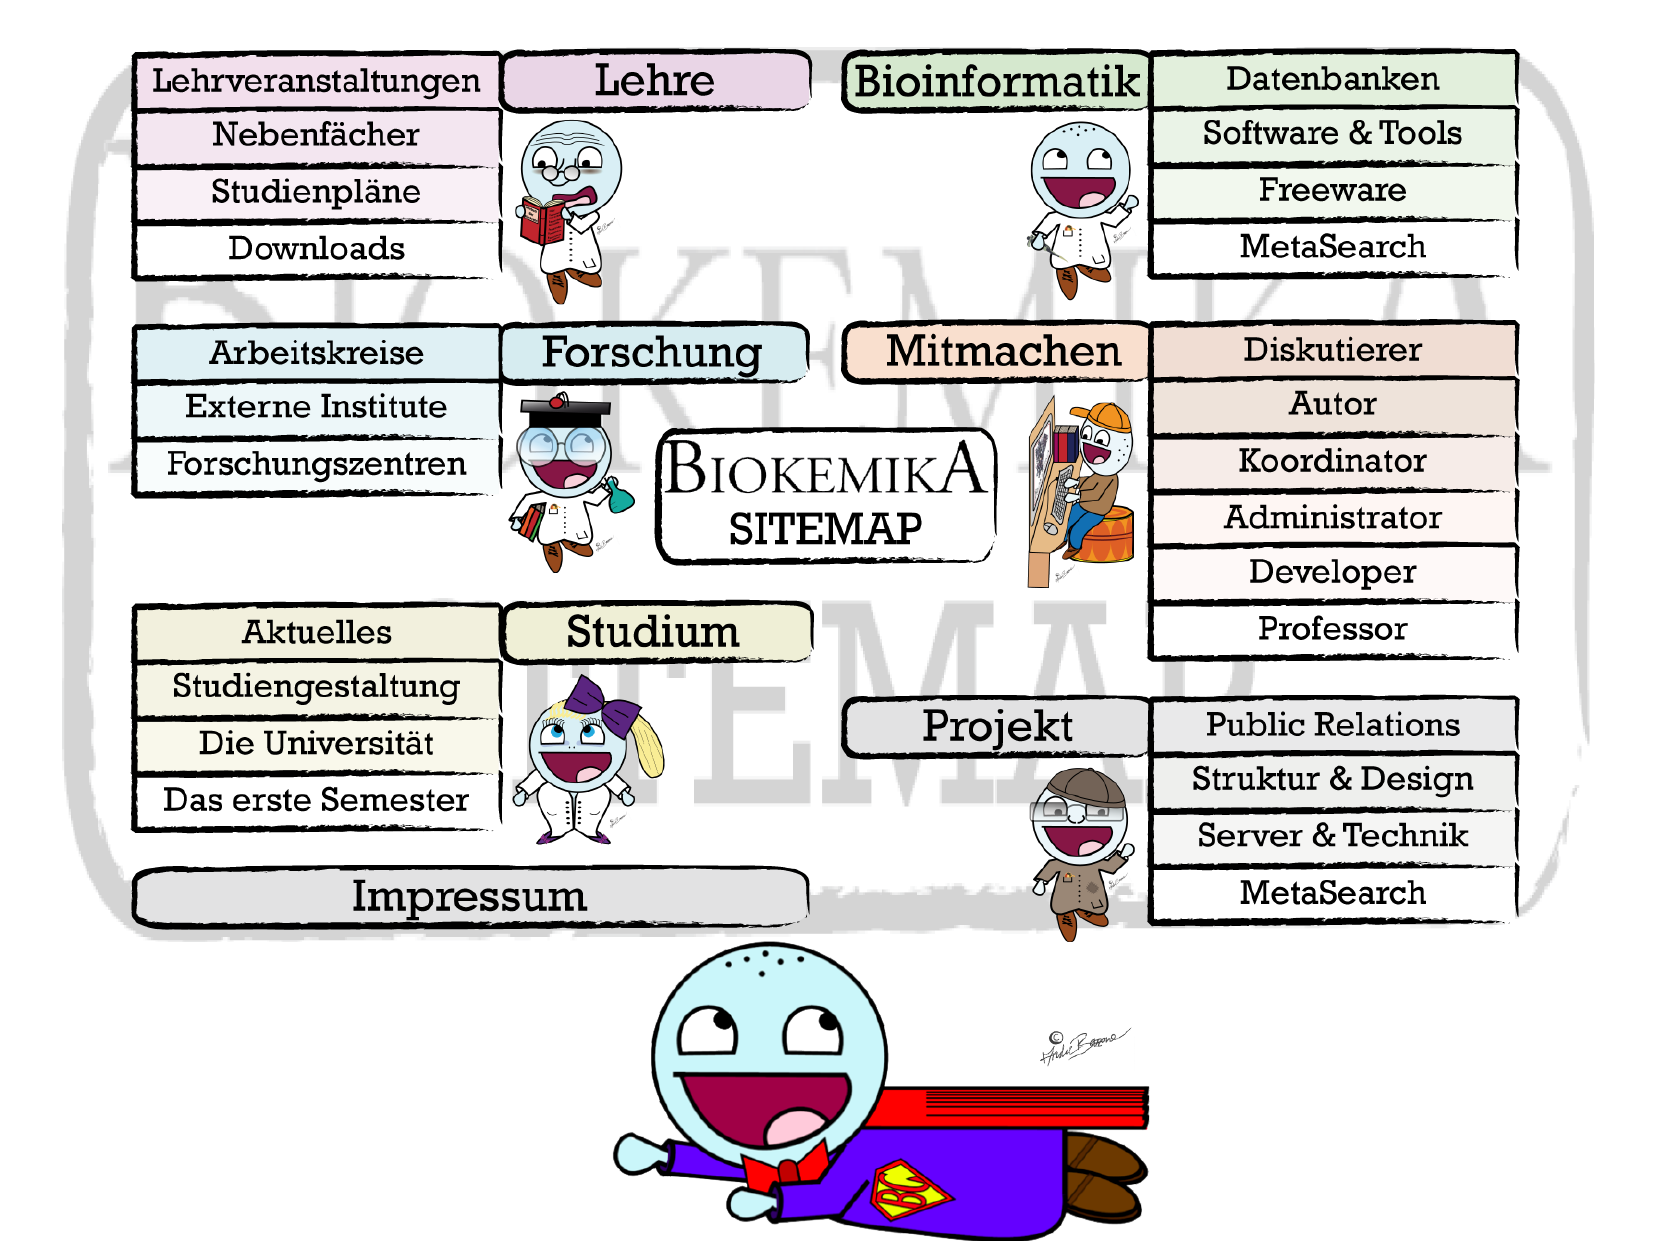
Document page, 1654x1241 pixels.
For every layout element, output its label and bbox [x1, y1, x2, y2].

picture [62, 47, 1595, 1241]
